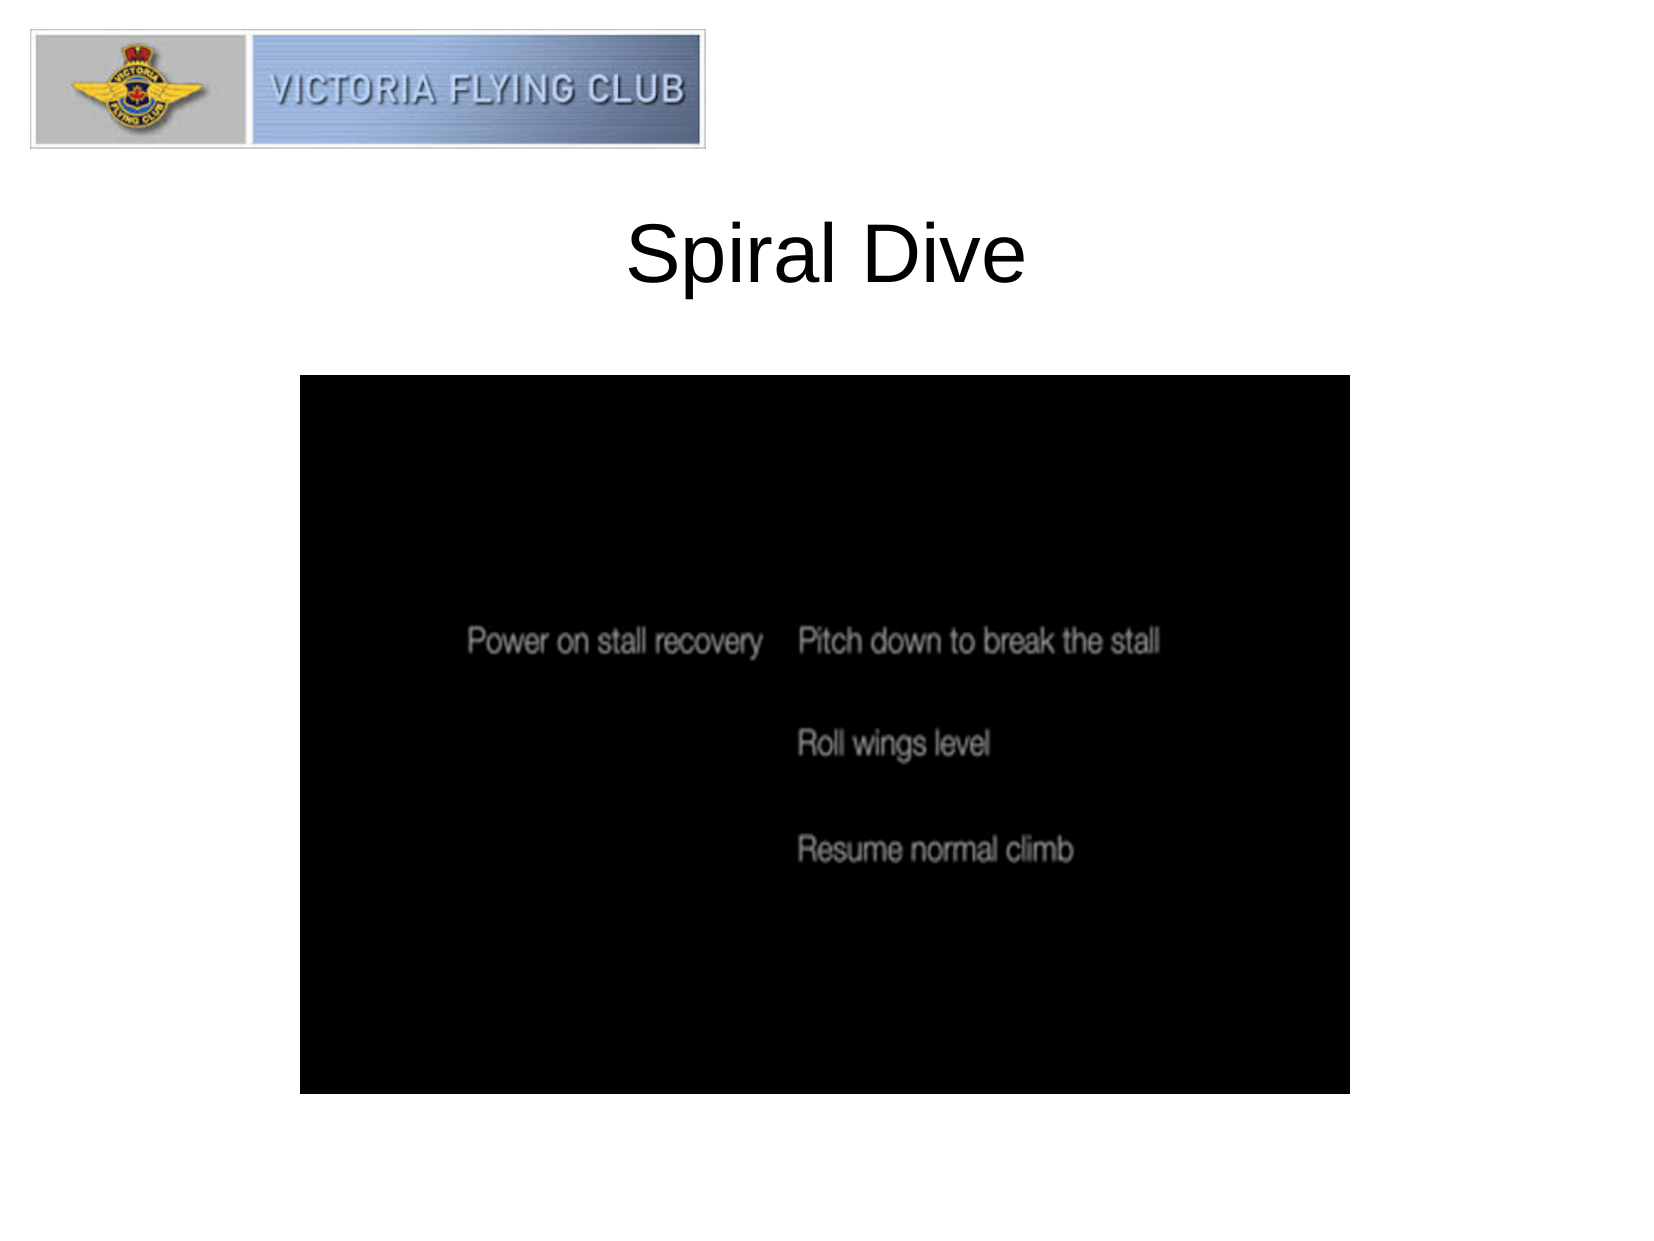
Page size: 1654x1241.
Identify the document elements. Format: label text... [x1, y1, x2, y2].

picture [30, 29, 706, 149]
text_box [300, 375, 1351, 1095]
title Spiral Dive [82, 150, 1571, 358]
